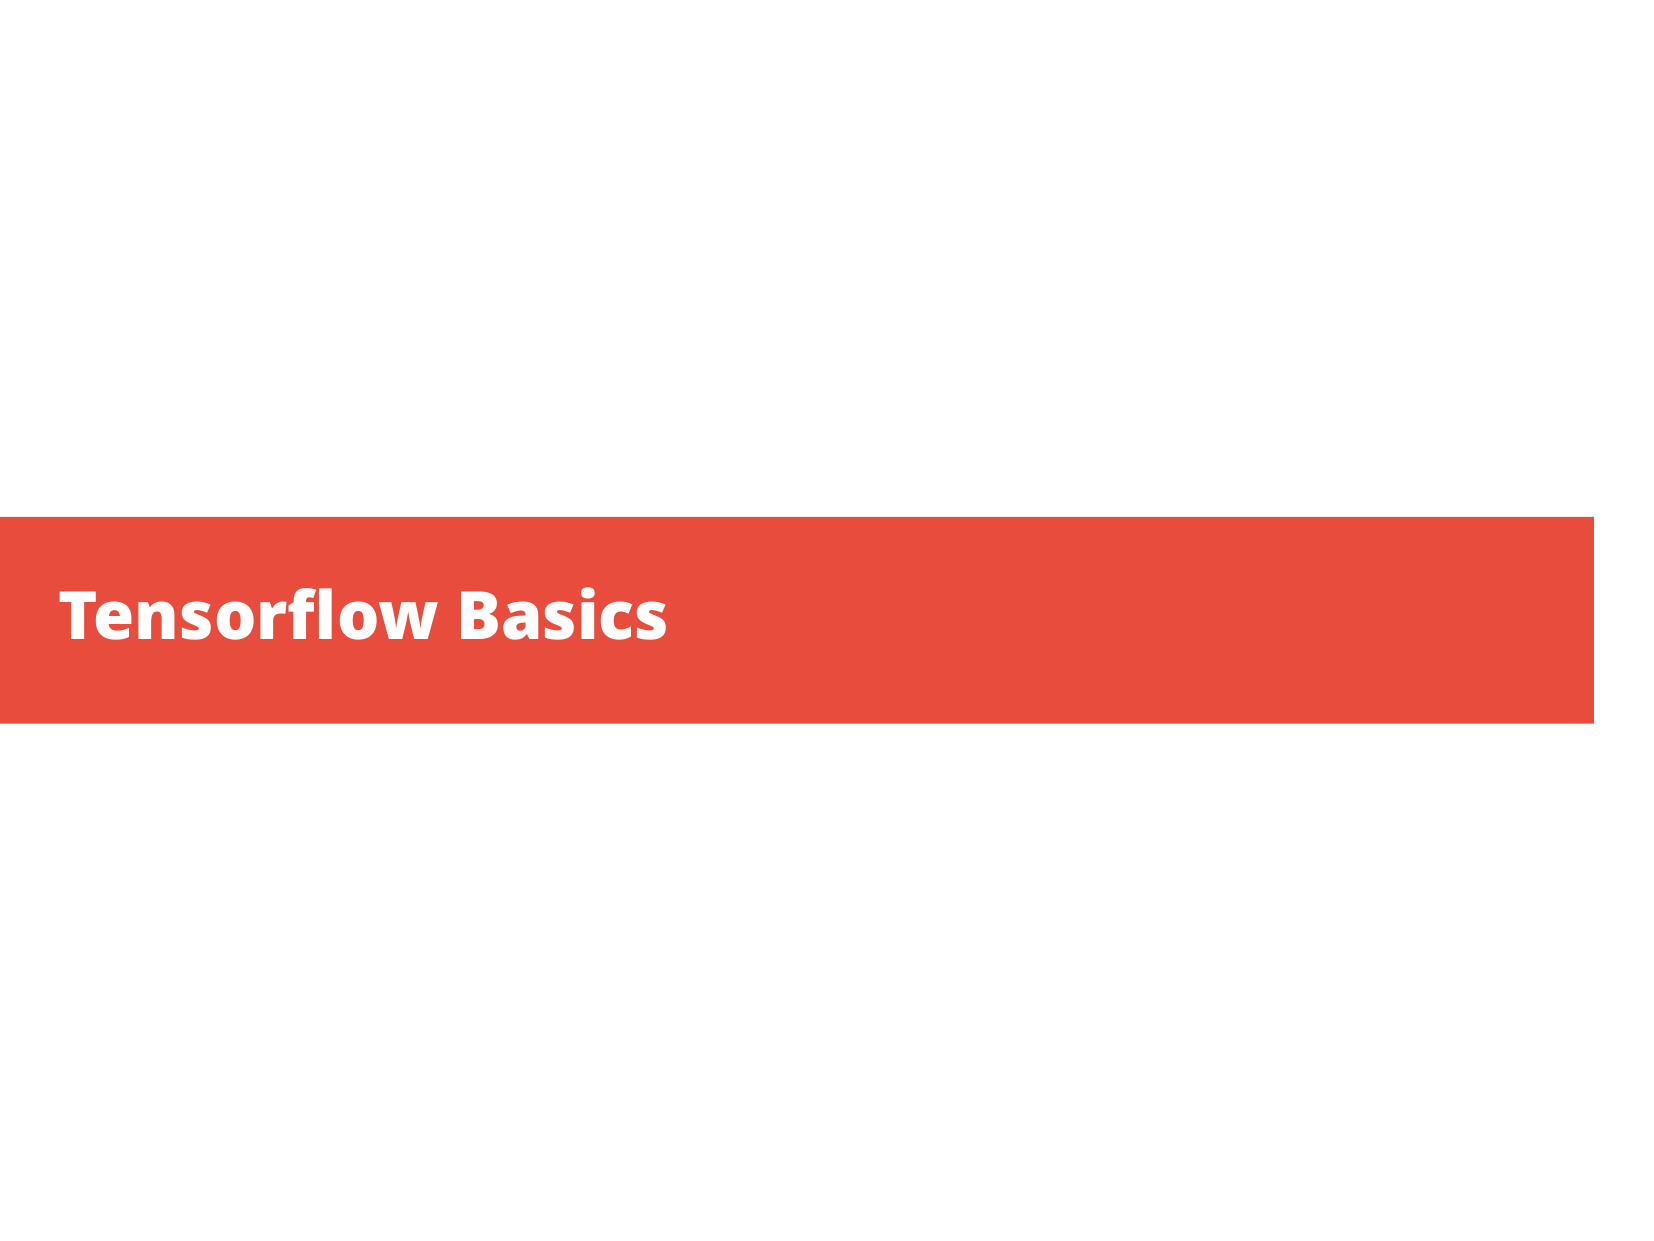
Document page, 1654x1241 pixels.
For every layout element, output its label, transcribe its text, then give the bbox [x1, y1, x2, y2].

title Tensorflow Basics [58, 579, 1594, 659]
